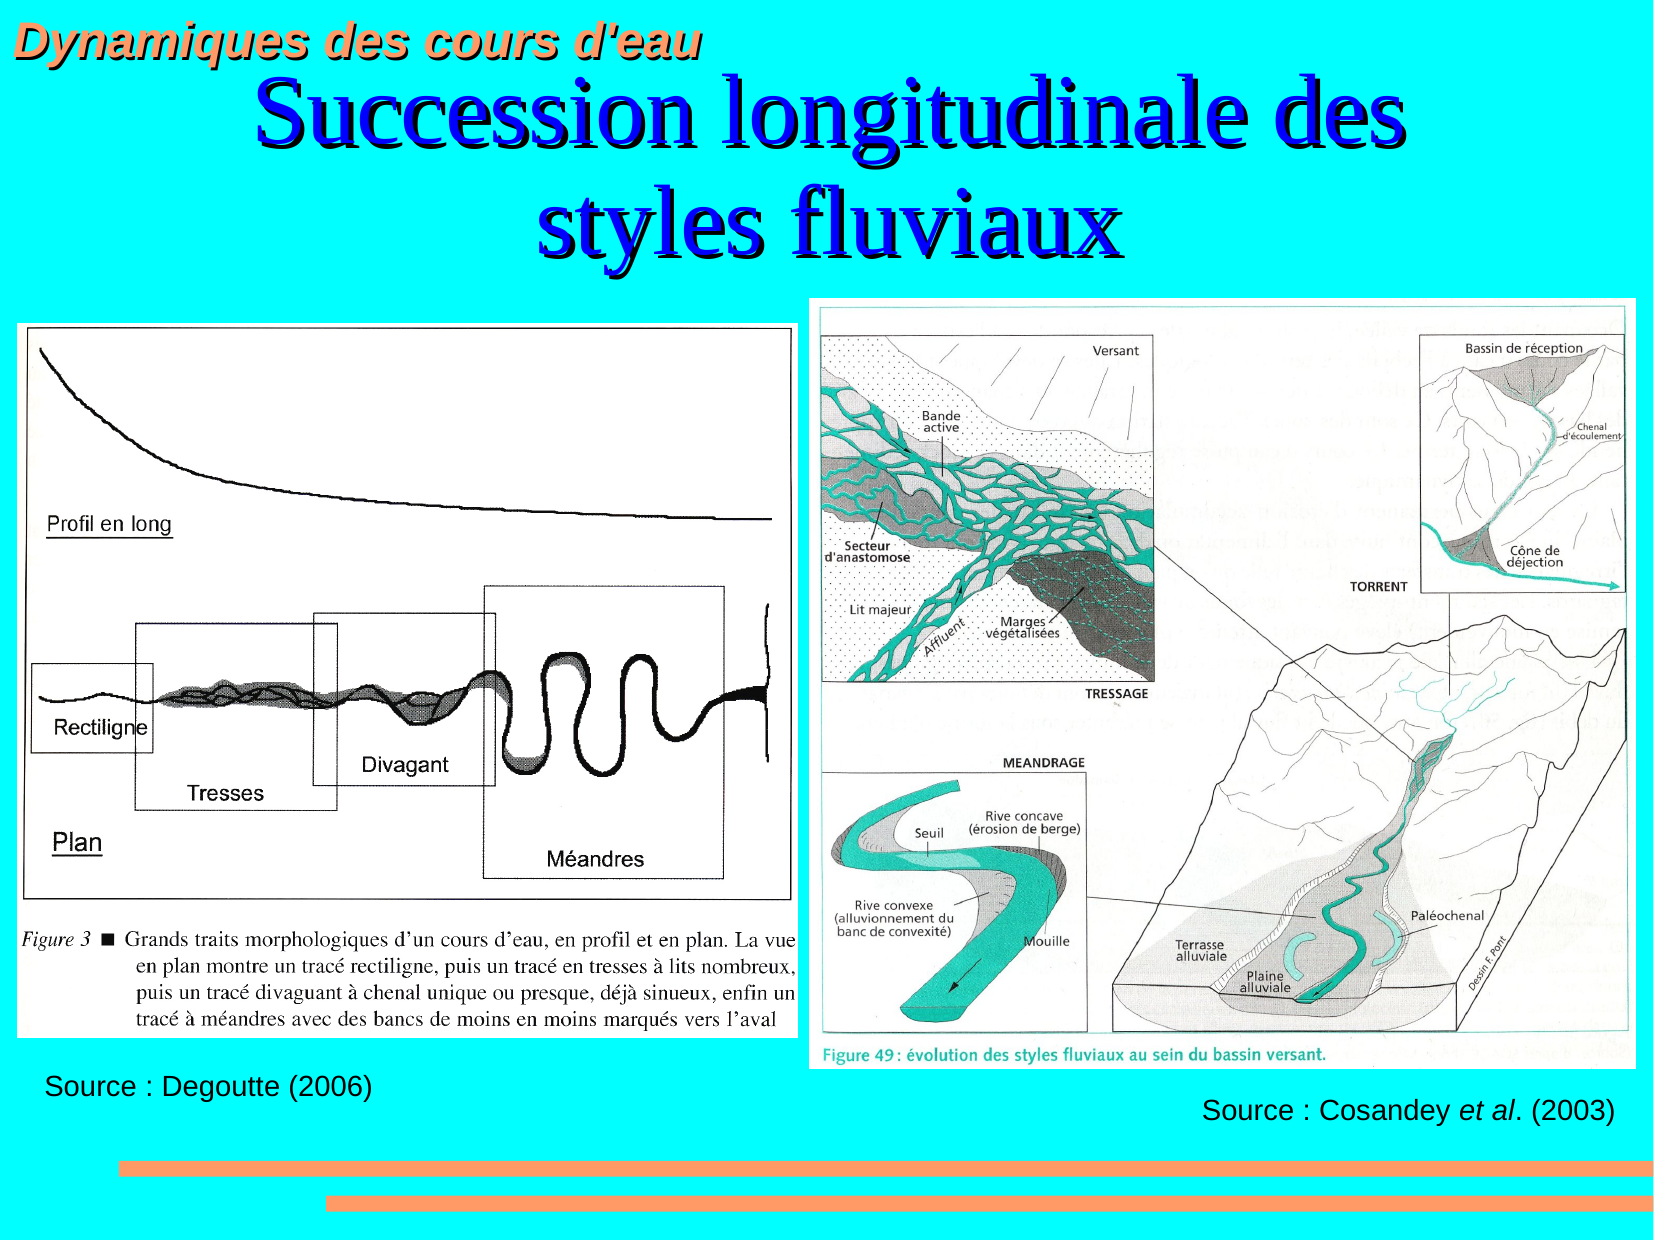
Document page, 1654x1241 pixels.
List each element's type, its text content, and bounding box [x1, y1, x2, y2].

text_box Source : Cosandey et al. (2003) [1187, 1086, 1631, 1135]
picture [809, 298, 1636, 1069]
text_box Succession longitudinale des styles fluviaux [236, 47, 1477, 284]
text_box Source : Degoutte (2006) [29, 1062, 389, 1111]
title Dynamiques des cours d'eau [5, 4, 709, 77]
picture [17, 323, 798, 1038]
